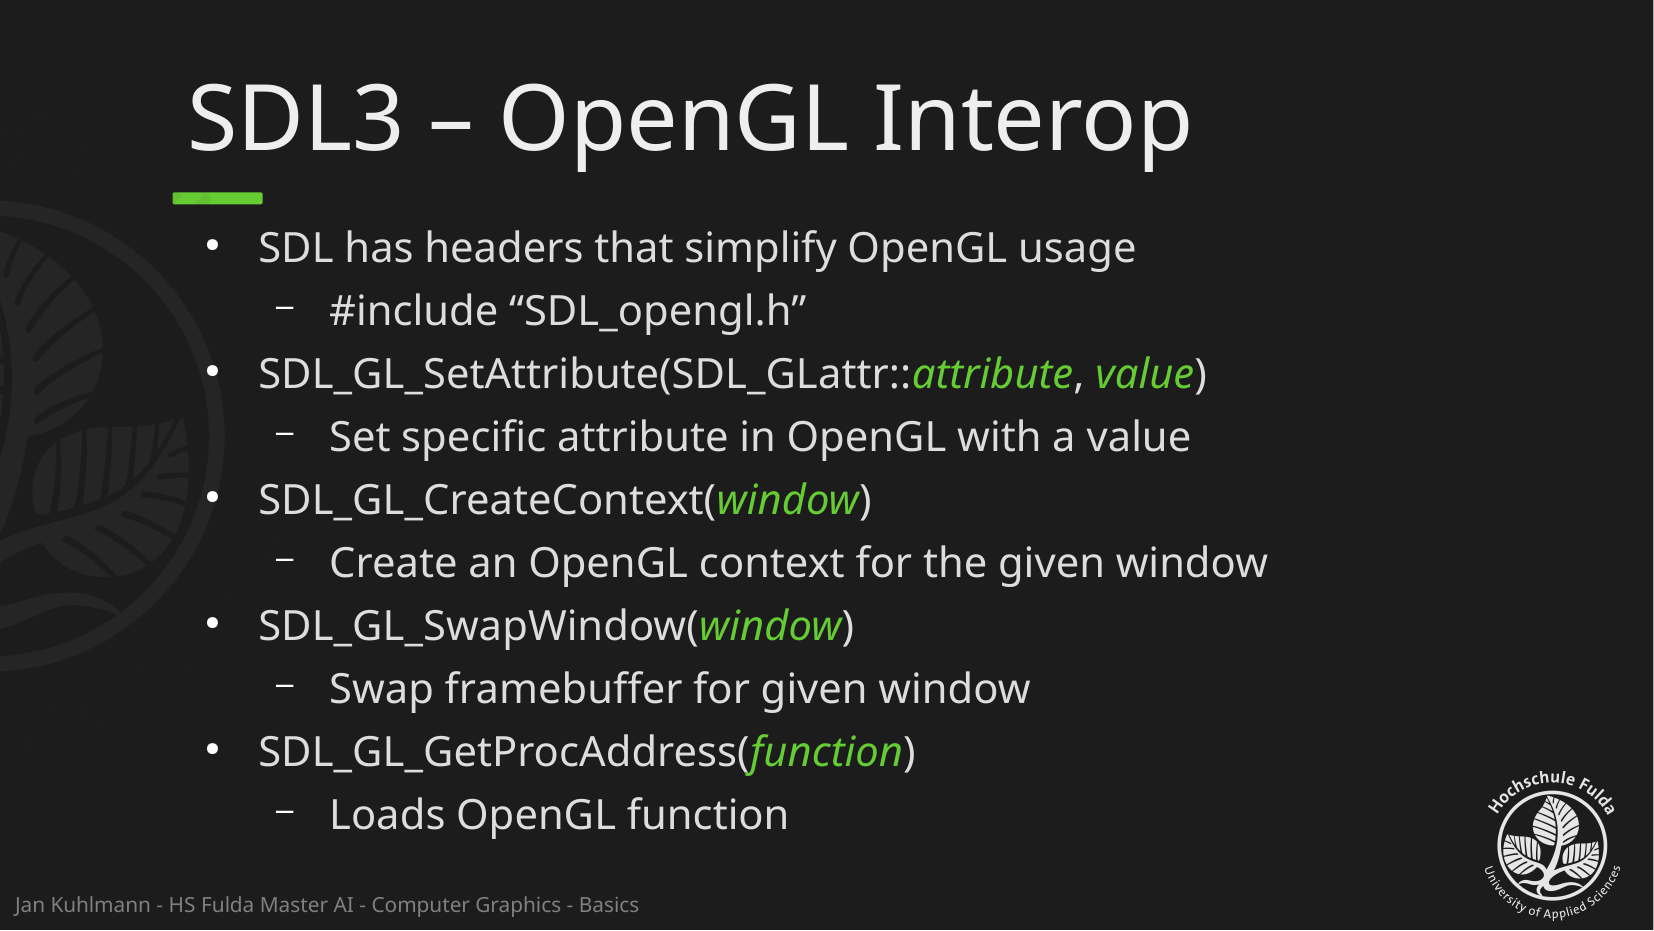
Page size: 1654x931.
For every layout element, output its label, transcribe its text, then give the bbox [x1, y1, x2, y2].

picture [1485, 771, 1620, 921]
title SDL3 – OpenGL Interop [187, 37, 1571, 193]
list SDL has headers that simplify OpenGL usage #include “SDL_opengl.h” SDL_GL_SetAttribute(SDL_GLattr::attribute, value) Set specific attribute in OpenGL with a value SDL_GL_CreateContext(window) Create an OpenGL context for the given window SDL_GL_SwapWindow(window) Swap framebuffer for given window SDL_GL_GetProcAddress(function) Loads OpenGL function [187, 217, 1571, 863]
